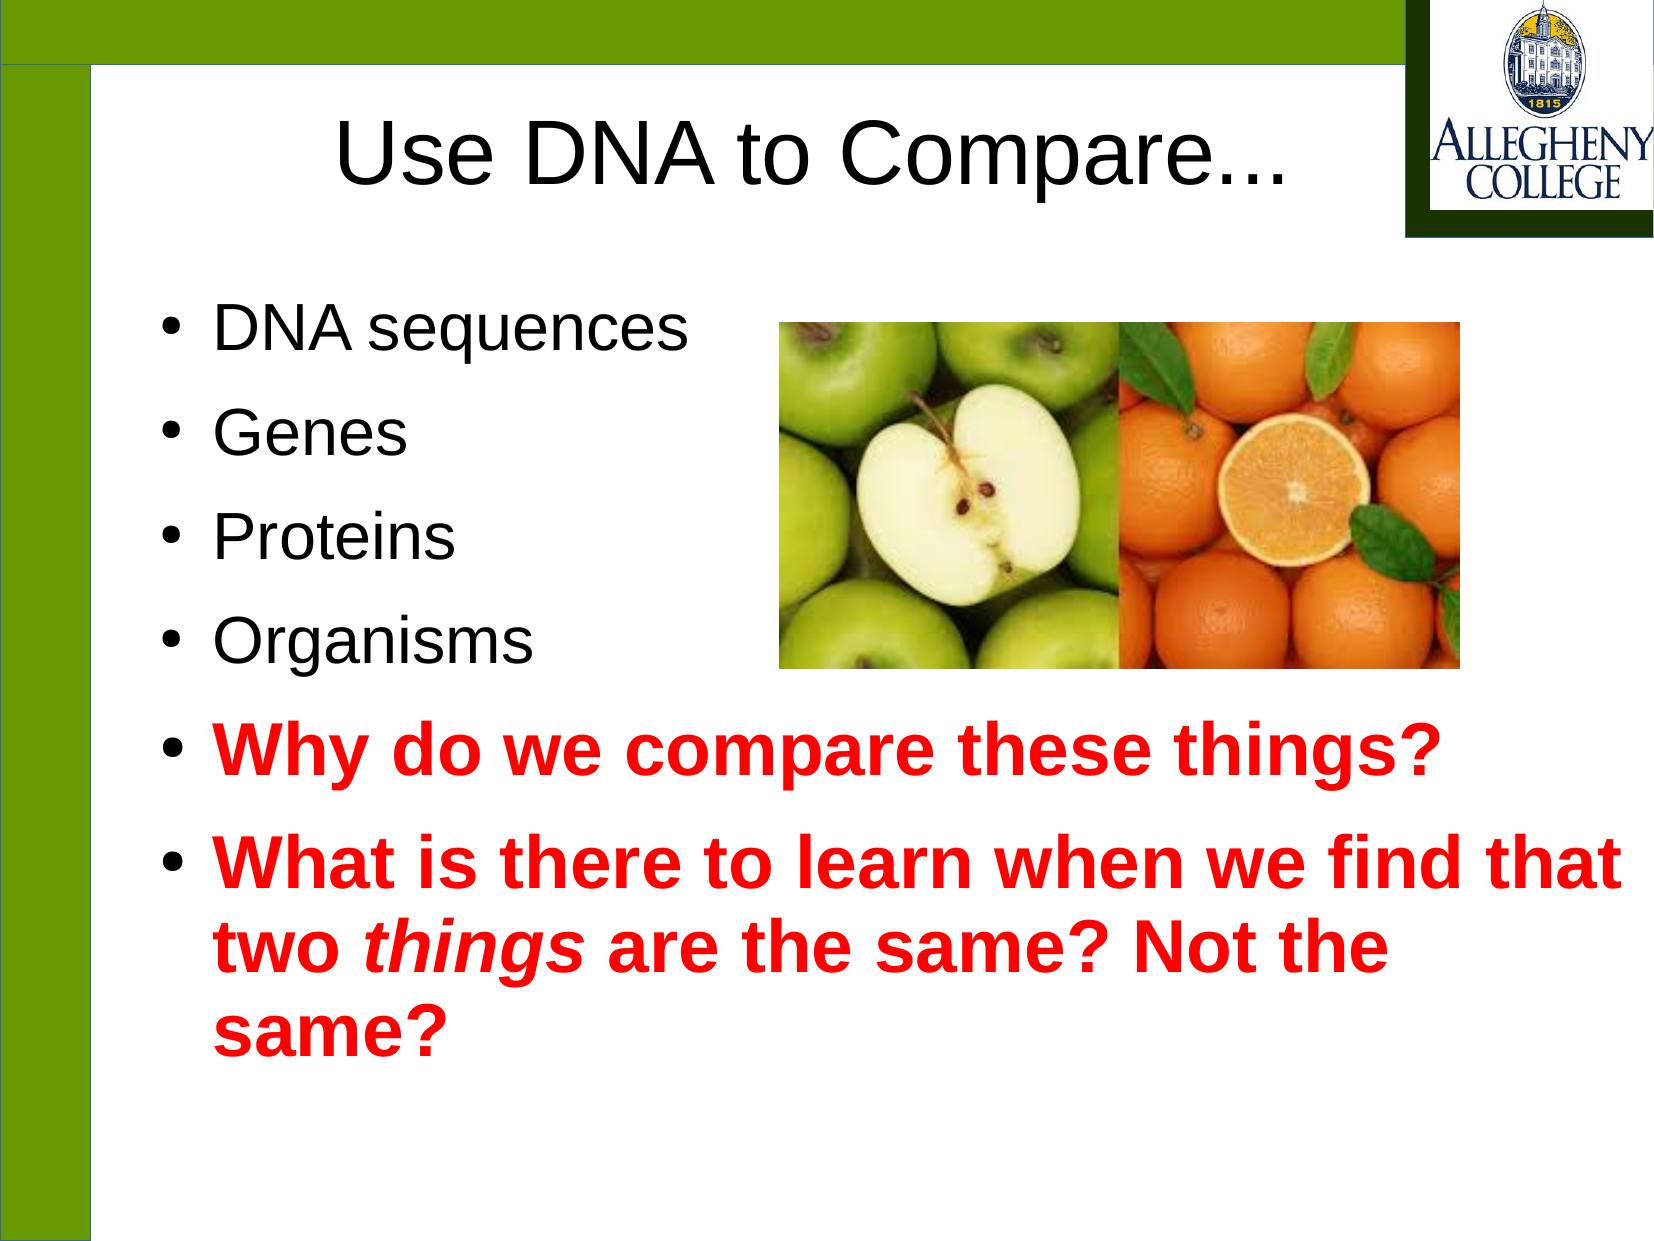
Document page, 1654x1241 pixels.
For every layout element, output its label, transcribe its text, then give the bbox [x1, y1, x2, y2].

list DNA sequences Genes Proteins Organisms Why do we compare these things? What is there to learn when we find that two things are the same? Not the same? [141, 290, 1630, 1141]
title Use DNA to Compare... [112, 65, 1515, 257]
picture [779, 322, 1460, 669]
text_box [0, 0, 1654, 1241]
picture [1430, 0, 1654, 210]
